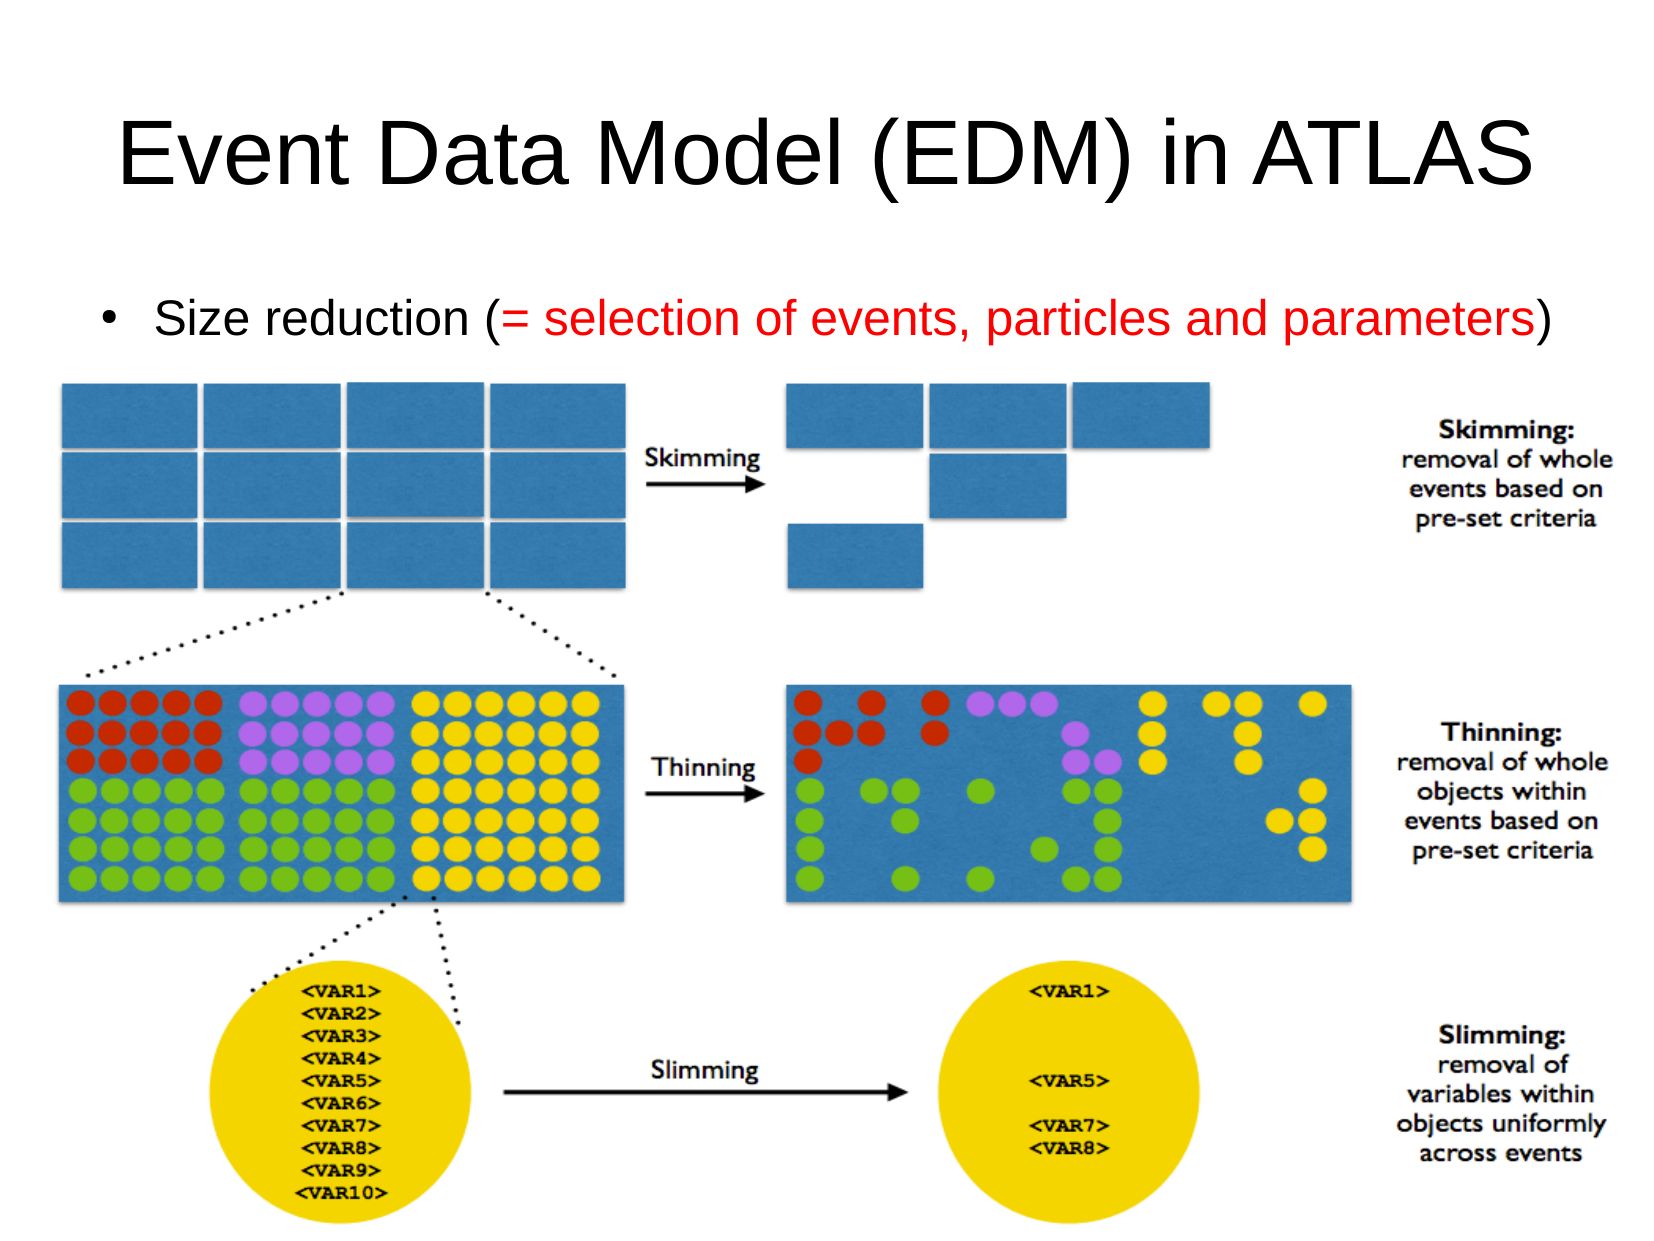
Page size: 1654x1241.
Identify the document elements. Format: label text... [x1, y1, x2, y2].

list Size reduction (= selection of events, particles and parameters) [82, 290, 1571, 374]
title Event Data Model (EDM) in ATLAS [82, 49, 1571, 257]
picture [45, 374, 1621, 1231]
